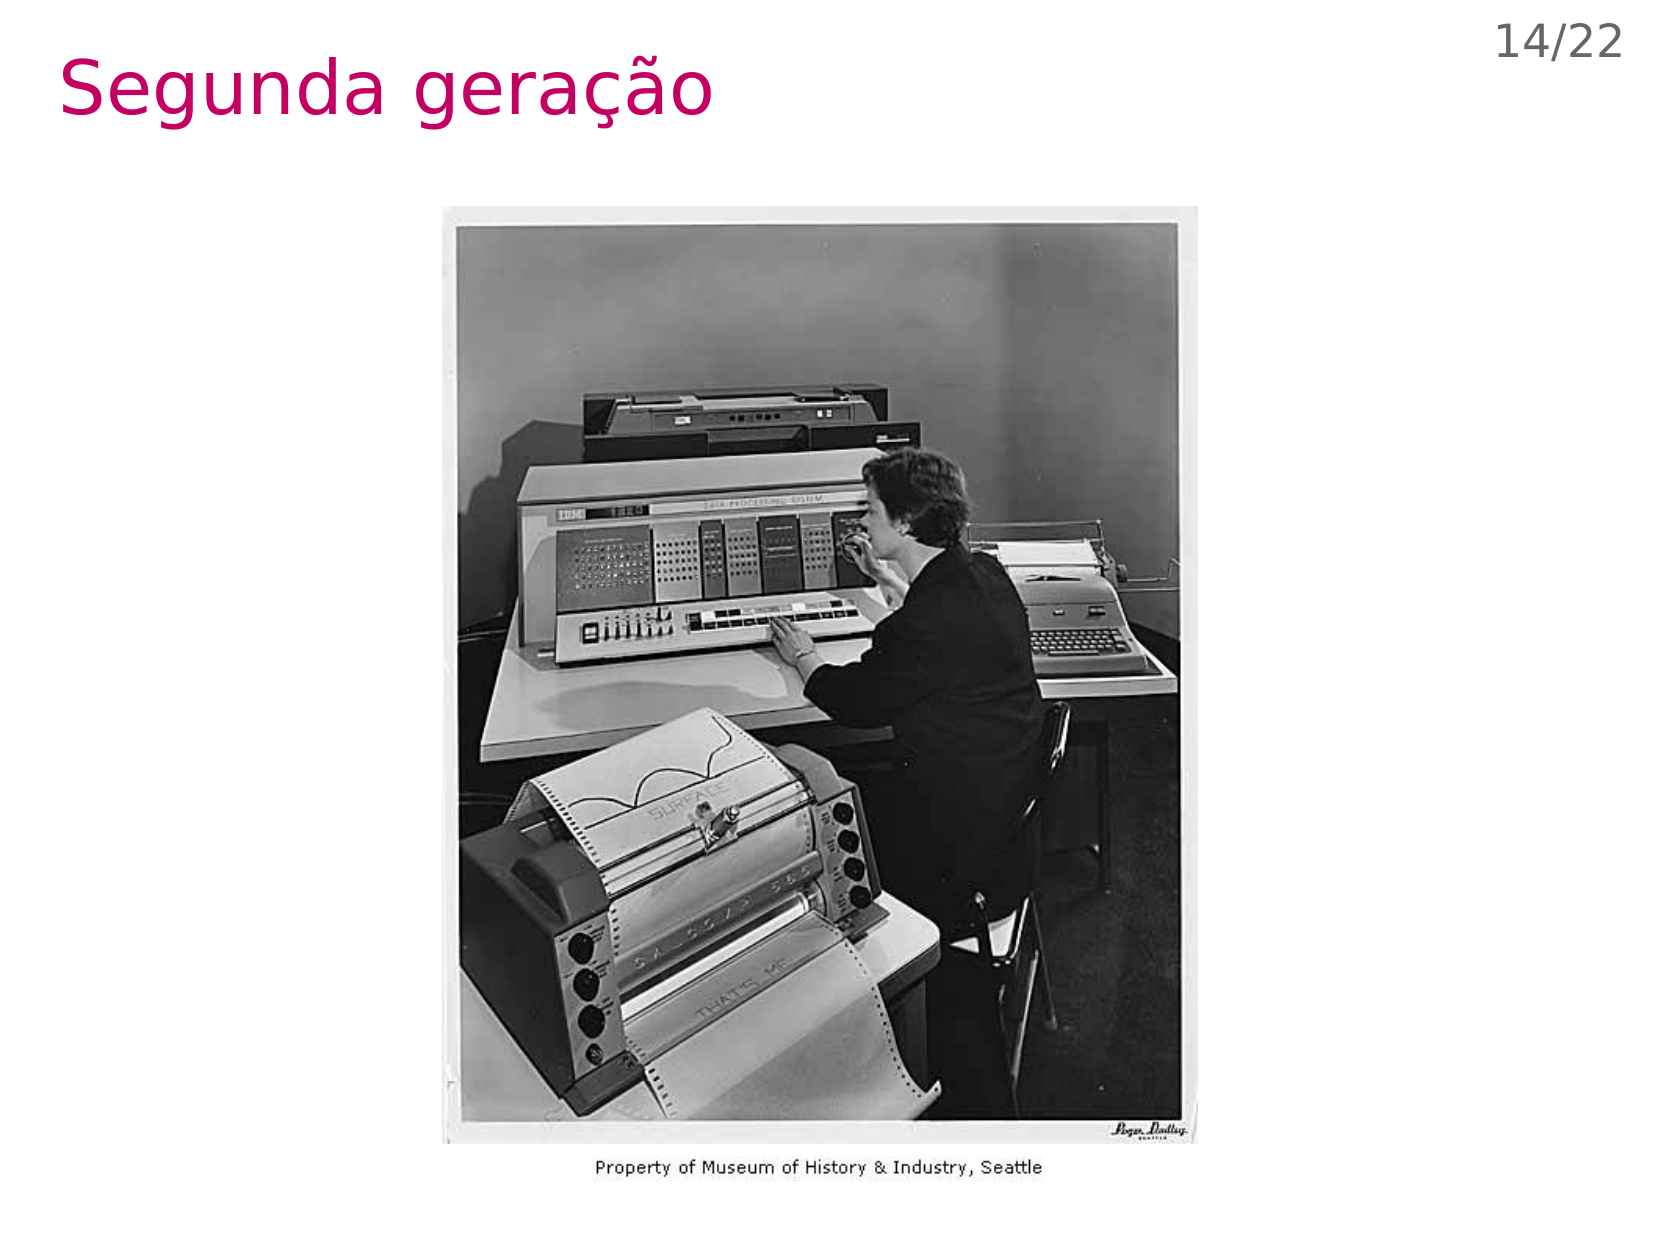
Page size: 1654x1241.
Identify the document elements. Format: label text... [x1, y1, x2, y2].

title Segunda geração [59, 29, 1625, 148]
picture [442, 206, 1198, 1192]
